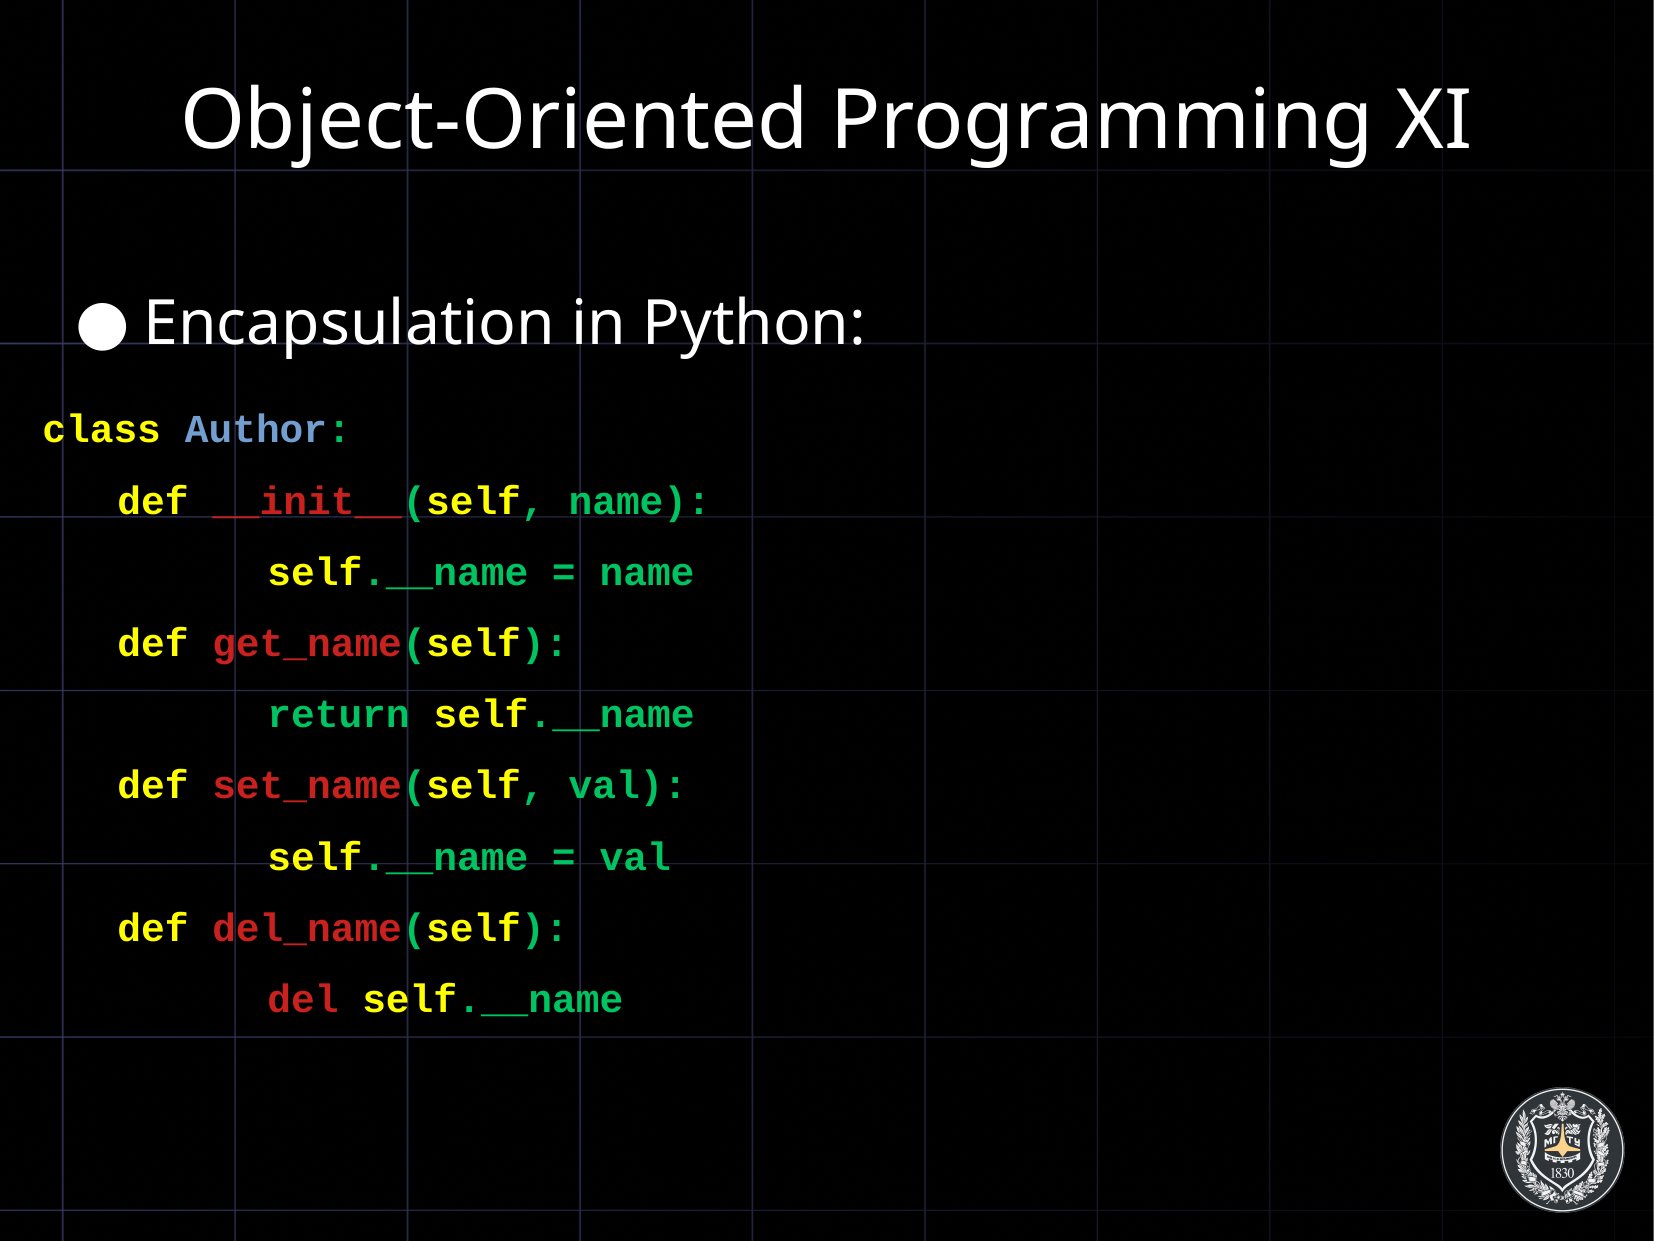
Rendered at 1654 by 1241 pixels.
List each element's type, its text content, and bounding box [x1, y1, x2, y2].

text_box Object-Oriented Programming XI [82, 37, 1571, 193]
picture [0, 0, 1654, 1241]
text_box class Author: def __init__(self, name): self.__name = name def get_name(self): return self.__name def set_name(self, val): self.__name = val def del_name(self): del self.__name [27, 372, 939, 1065]
text_box Encapsulation in Python: [53, 229, 1147, 372]
